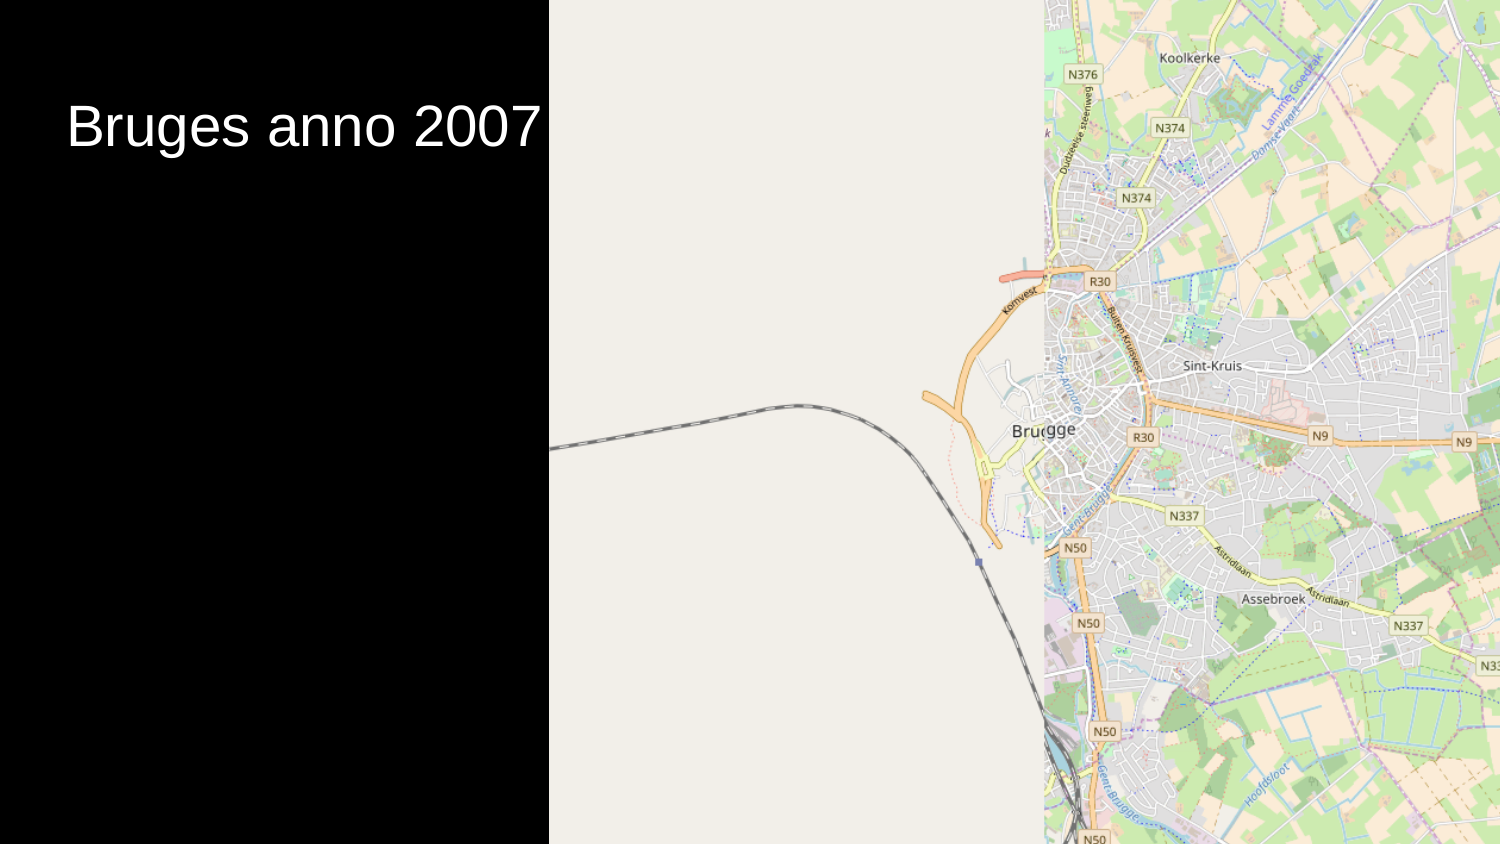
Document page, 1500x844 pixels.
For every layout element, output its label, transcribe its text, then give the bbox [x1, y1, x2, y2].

title Bruges anno 2007 [51, 72, 549, 167]
picture [549, 0, 1500, 844]
